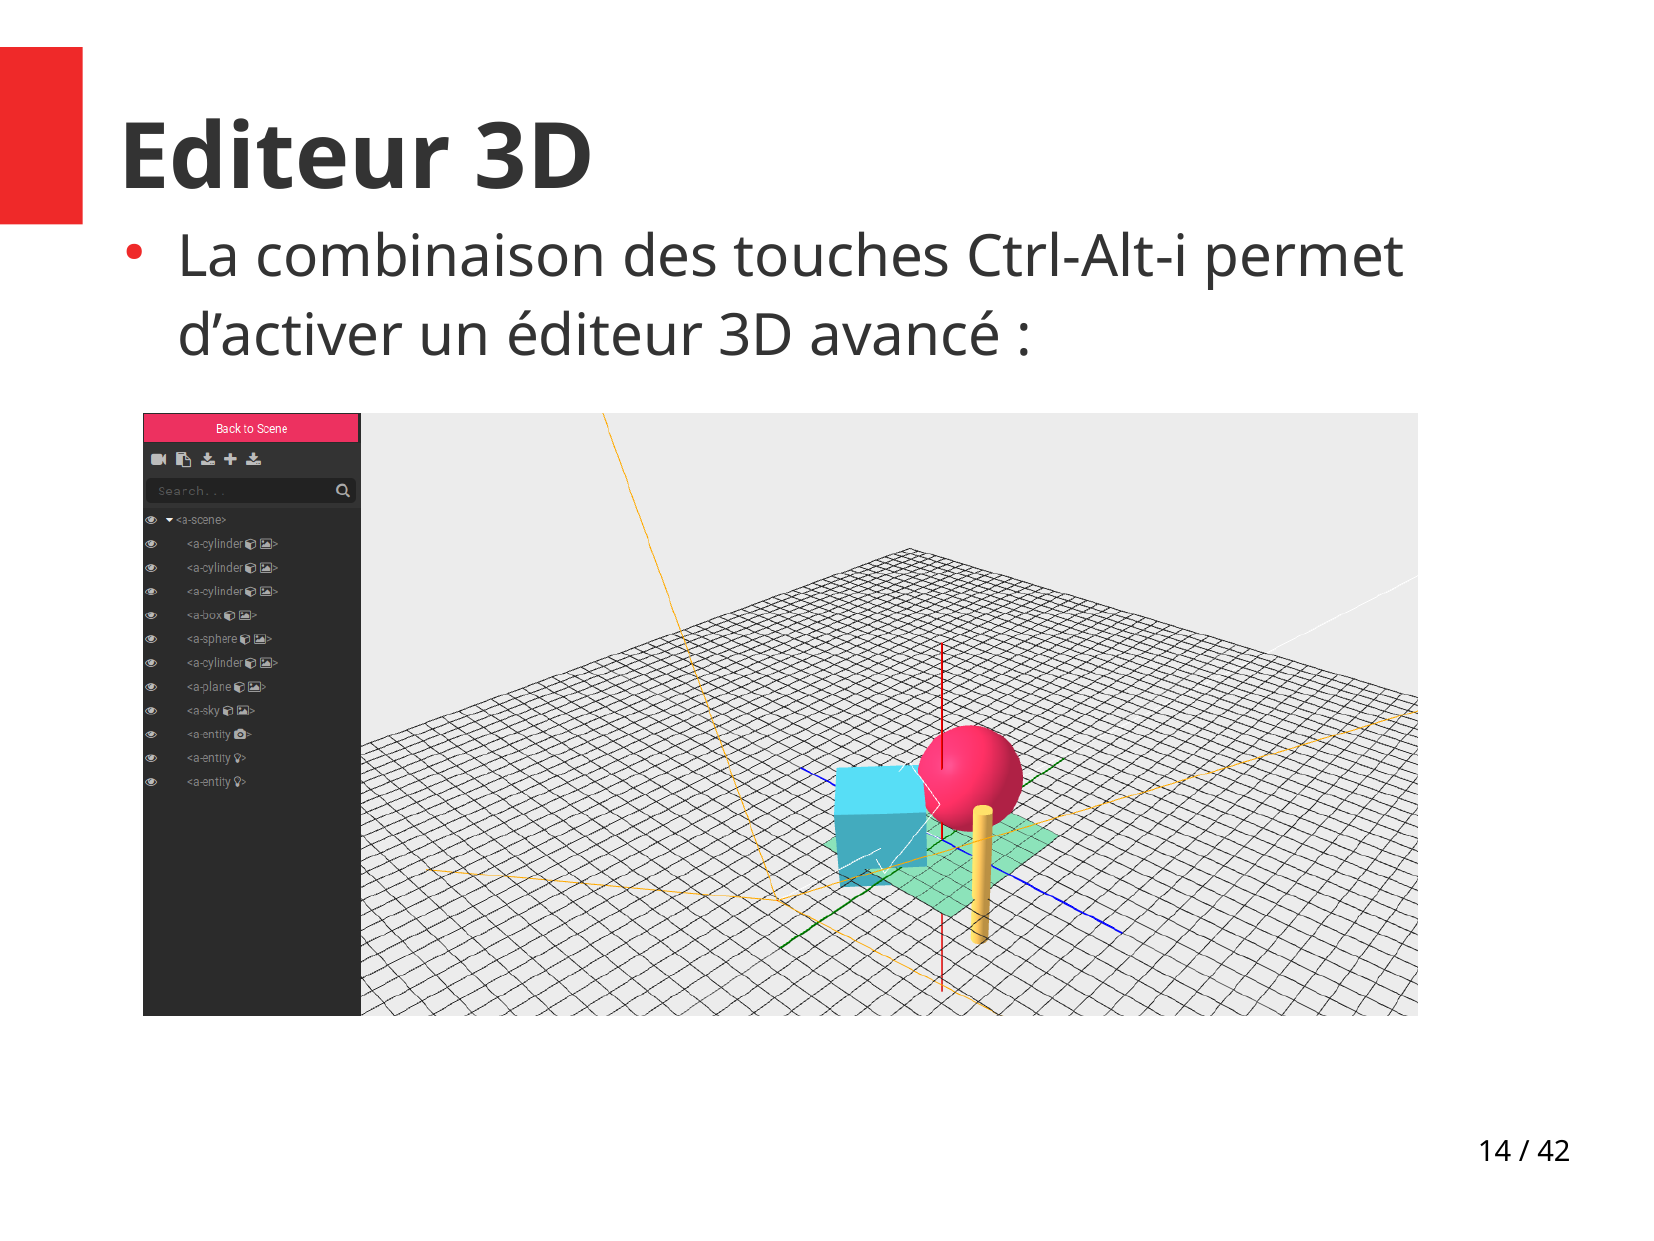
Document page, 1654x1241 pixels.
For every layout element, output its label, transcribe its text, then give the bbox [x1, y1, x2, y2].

list La combinaison des touches Ctrl-Alt-i permet d’activer un éditeur 3D avancé : [106, 213, 1524, 934]
title Editeur 3D [118, 49, 1571, 257]
picture [143, 413, 1418, 1016]
